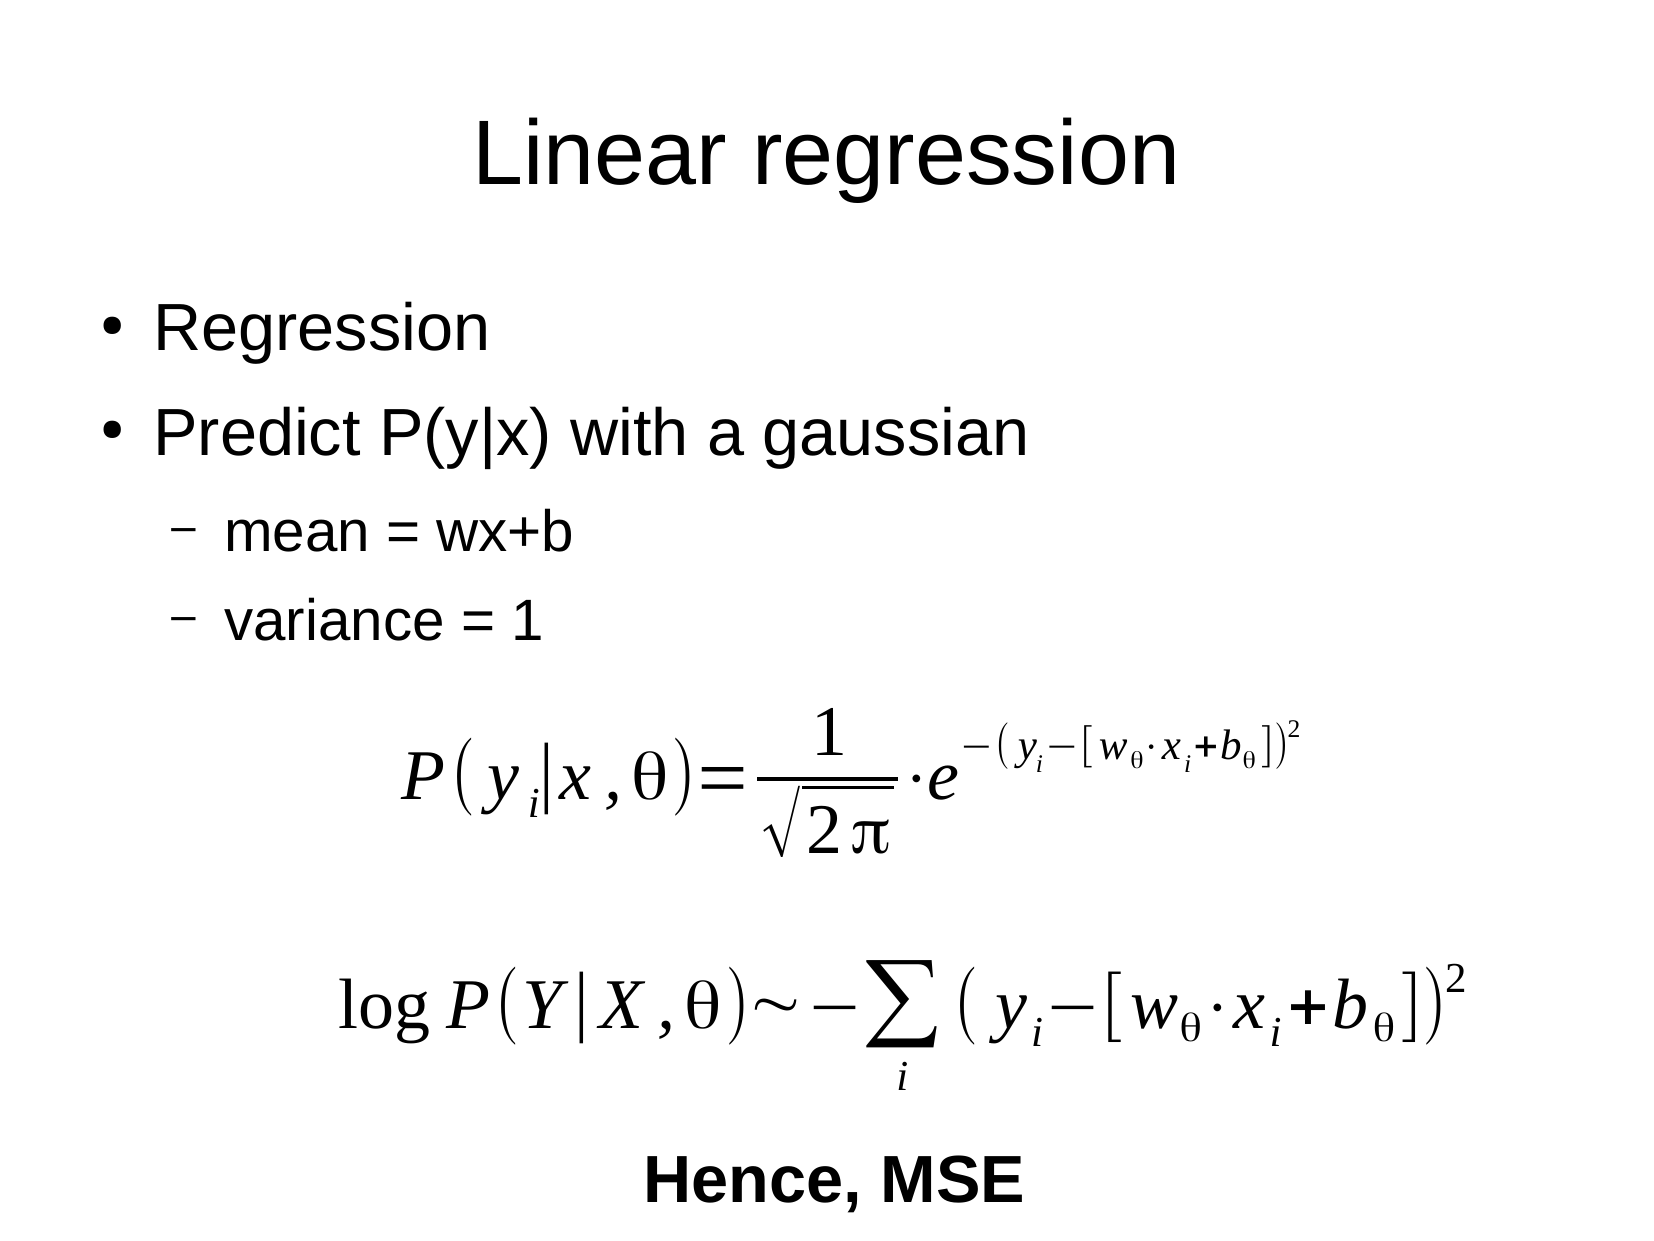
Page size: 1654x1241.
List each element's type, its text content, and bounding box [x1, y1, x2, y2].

text_box Hence, MSE [629, 1134, 1041, 1225]
chart [320, 952, 1483, 1100]
title Linear regression [82, 49, 1571, 257]
list Regression Predict P(y|x) with a gaussian mean = wx+b variance = 1 [82, 290, 1571, 1010]
chart [379, 692, 1321, 869]
